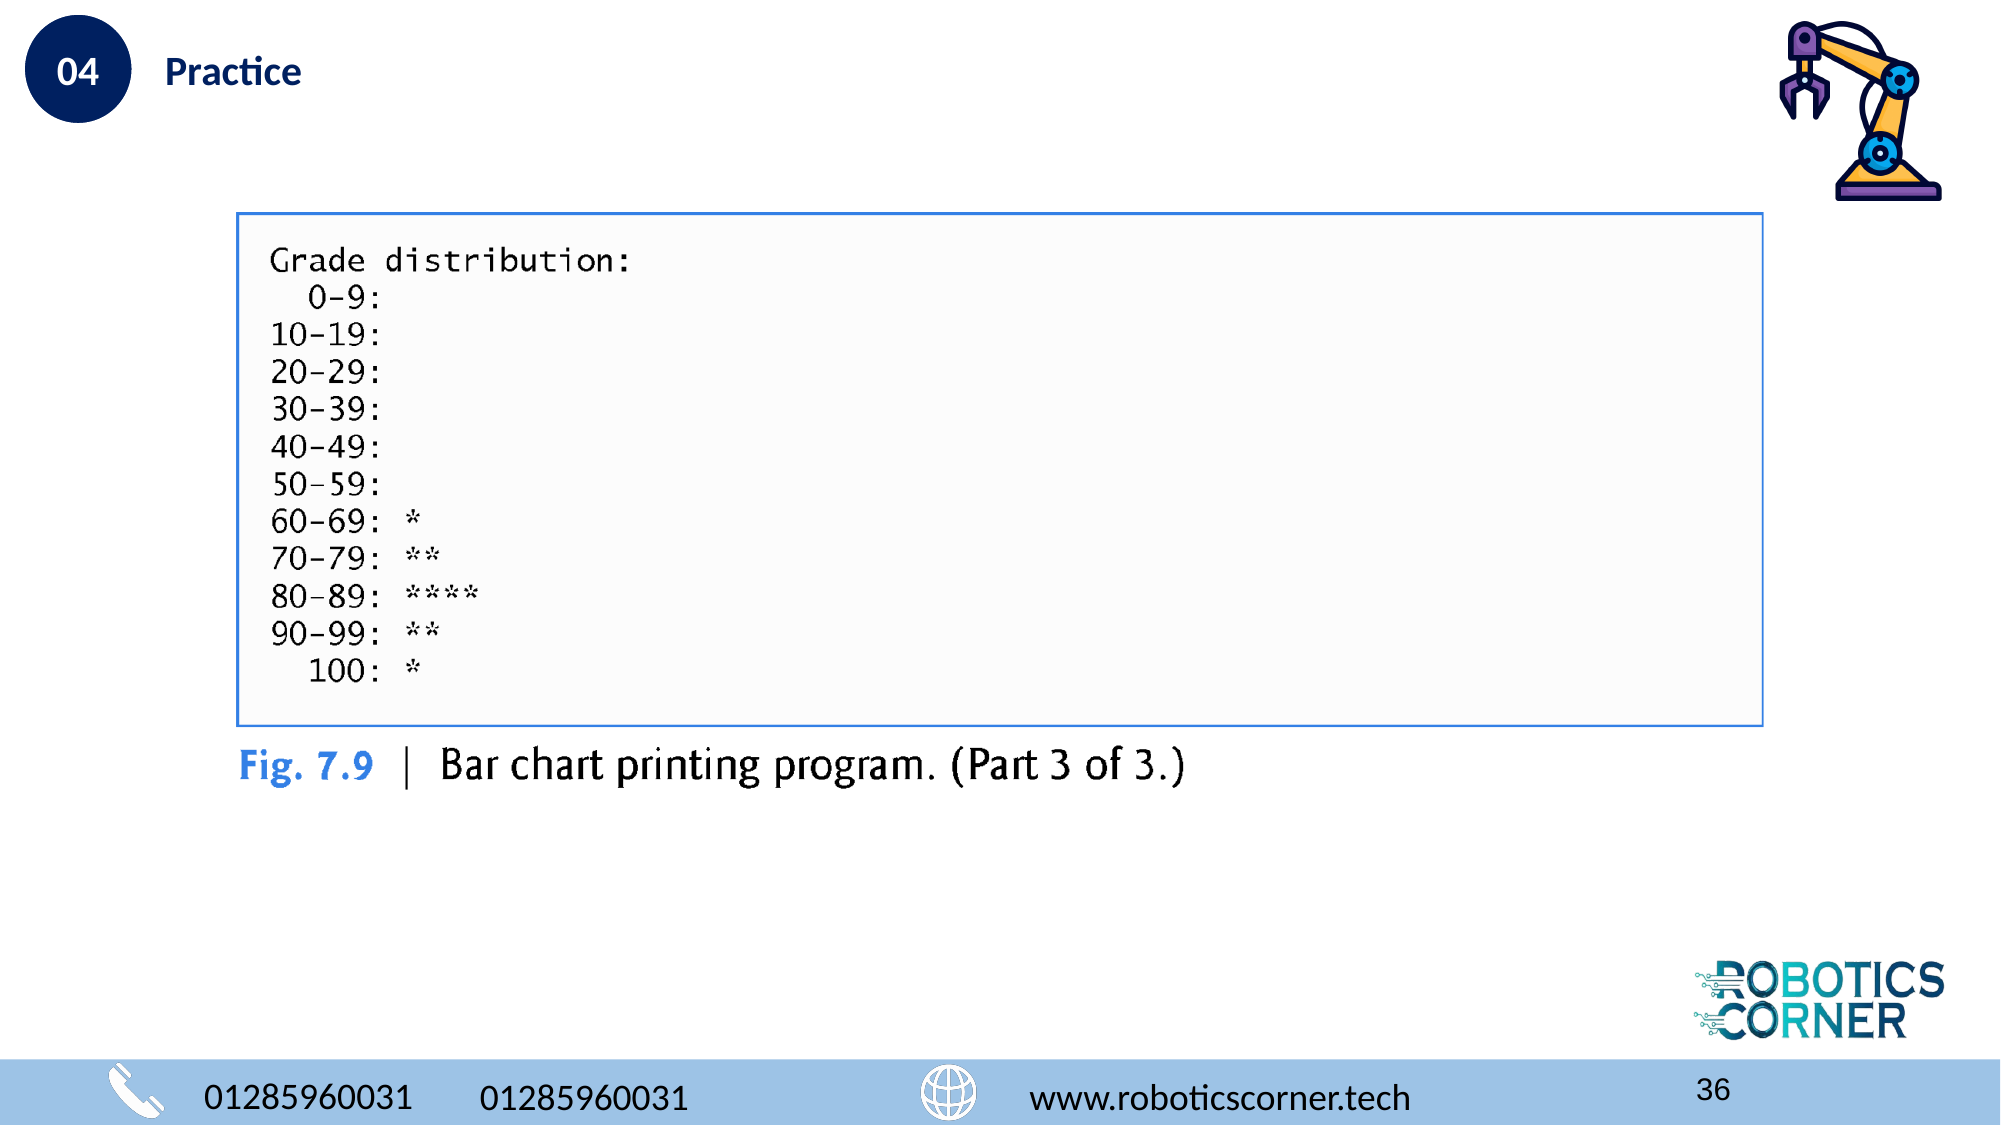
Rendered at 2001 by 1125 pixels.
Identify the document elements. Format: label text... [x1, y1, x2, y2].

picture [103, 1057, 170, 1124]
picture [236, 212, 1764, 790]
picture [915, 1059, 981, 1125]
text_box 04 [22, 12, 134, 126]
text_box Practice [150, 36, 622, 101]
text_box <number> [1681, 1065, 1861, 1115]
picture [1680, 859, 1953, 1125]
picture [1771, 21, 1950, 201]
